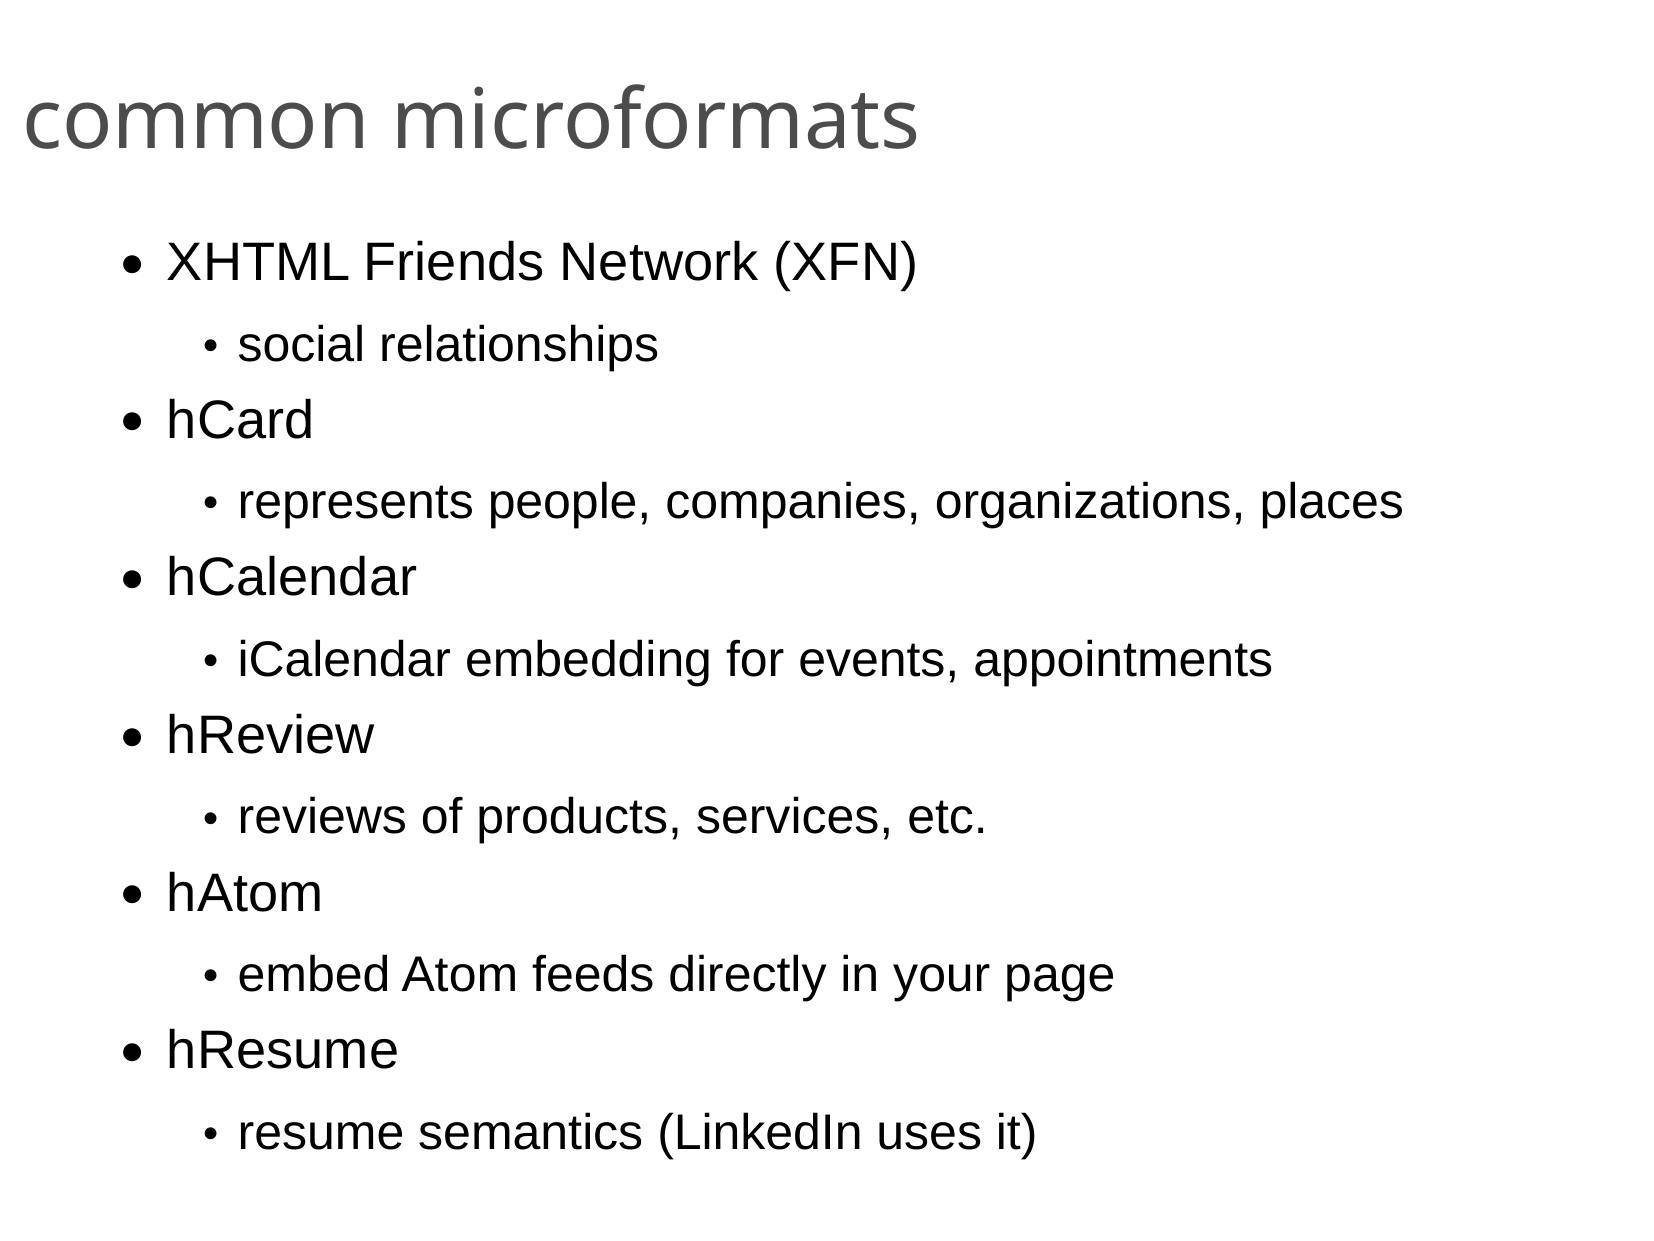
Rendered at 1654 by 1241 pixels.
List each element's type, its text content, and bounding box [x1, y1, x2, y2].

title common microformats [22, 26, 1654, 205]
list XHTML Friends Network (XFN) social relationships hCard represents people, companies, organizations, places hCalendar iCalendar embedding for events, appointments hReview reviews of products, services, etc. hAtom embed Atom feeds directly in your page hResume resume semantics (LinkedIn uses it) [25, 231, 1654, 1160]
